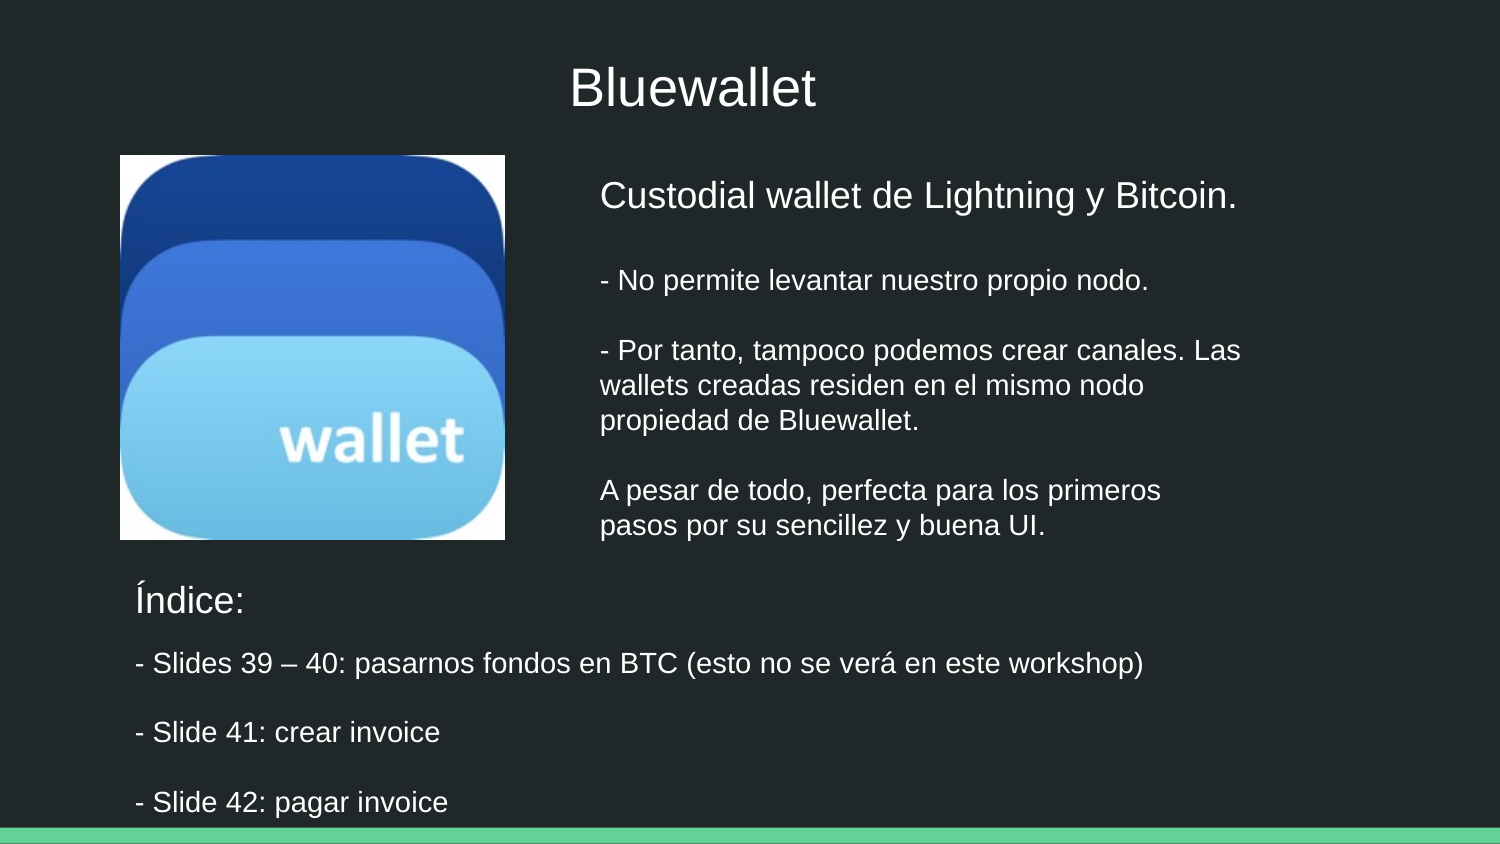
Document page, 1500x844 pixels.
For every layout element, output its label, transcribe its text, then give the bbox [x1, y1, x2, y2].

text_box Índice: - Slides 39 – 40: pasarnos fondos en BTC (esto no se verá en este workshop) - Slide 41: crear invoice - Slide 42: pagar invoice [119, 568, 1275, 820]
text_box Bluewallet [554, 44, 1260, 120]
picture [120, 155, 505, 540]
text_box Custodial wallet de Lightning y Bitcoin. - No permite levantar nuestro propio nodo. - Por tanto, tampoco podemos crear canales. Las wallets creadas residen en el mismo nodo propiedad de Bluewallet. A pesar de todo, perfecta para los primeros pasos por su sencillez y buena UI. [584, 163, 1260, 525]
